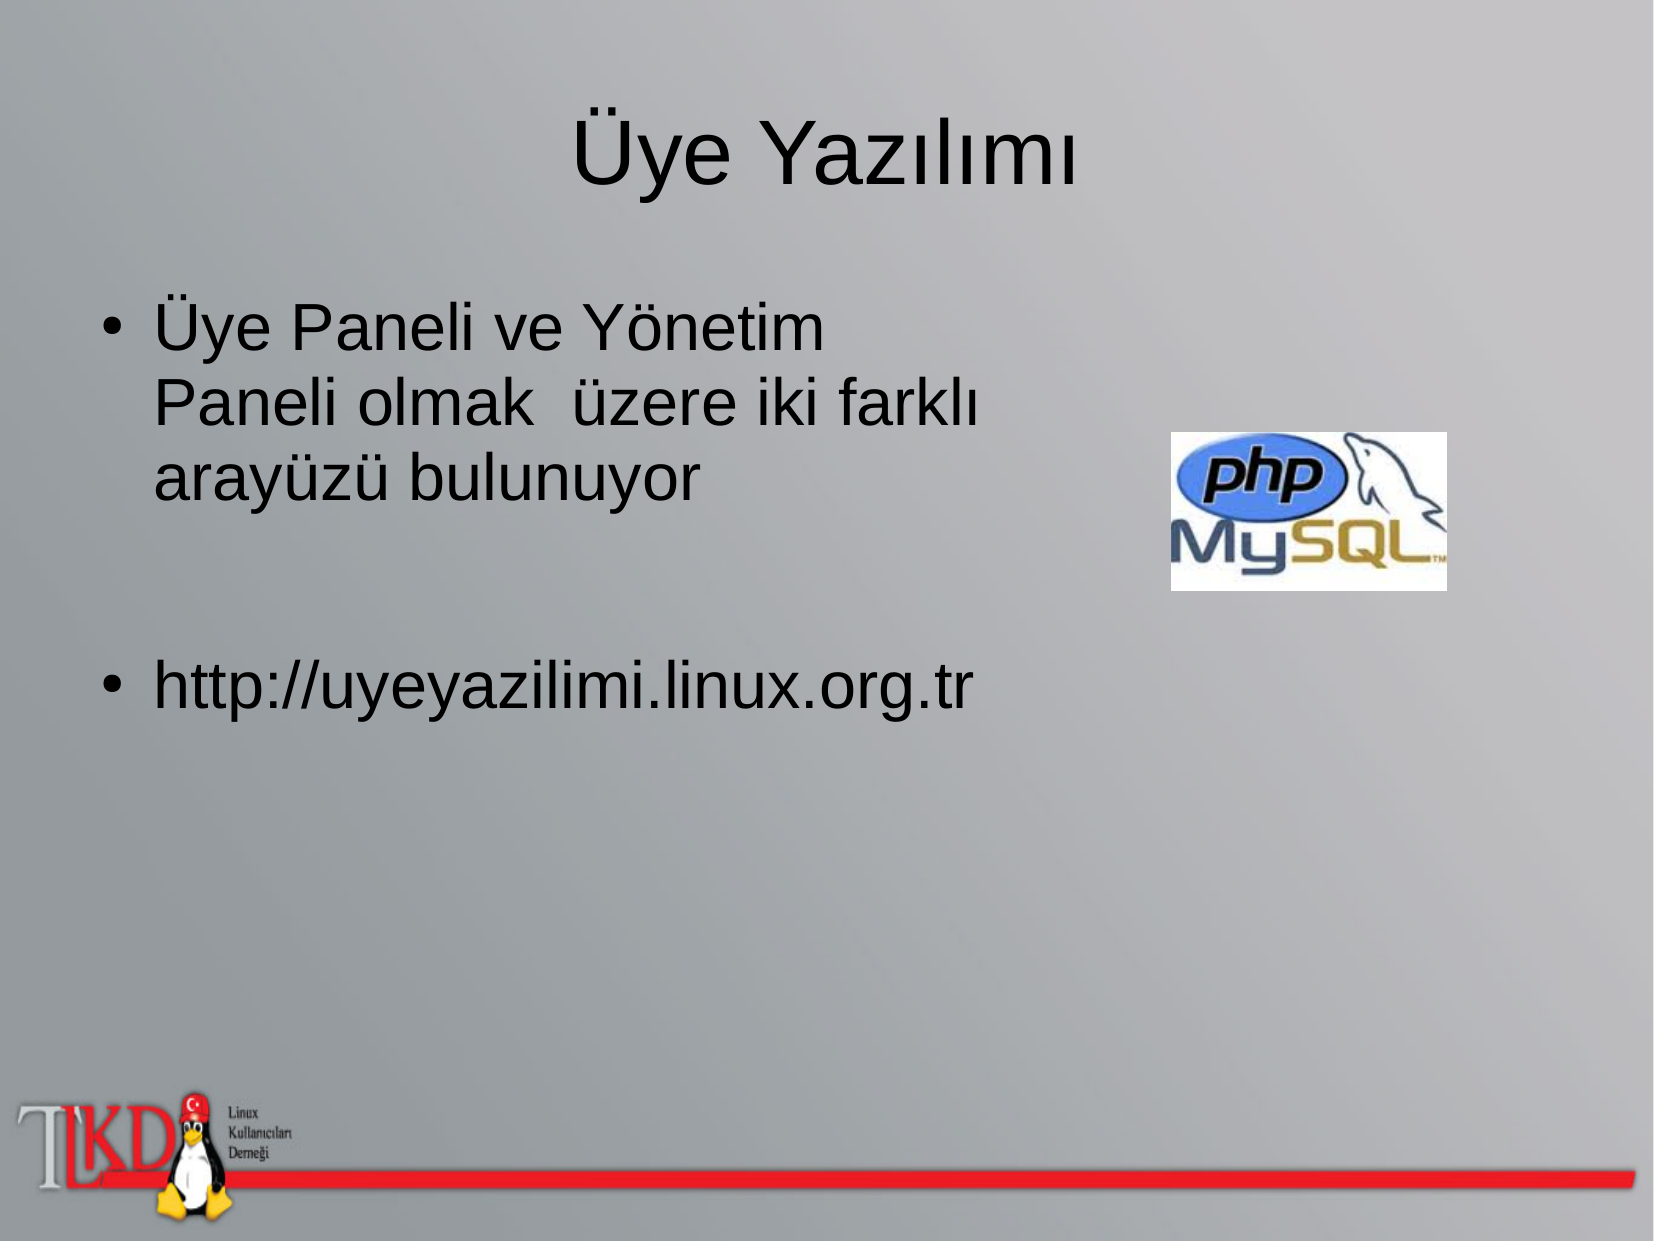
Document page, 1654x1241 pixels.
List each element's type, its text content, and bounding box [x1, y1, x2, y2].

title Üye Yazılımı [82, 49, 1571, 257]
picture [0, 0, 1654, 1241]
list Üye Paneli ve Yönetim Paneli olmak üzere iki farklı arayüzü bulunuyor http://uyeyazilimi.linux.org.tr [82, 290, 1004, 1109]
